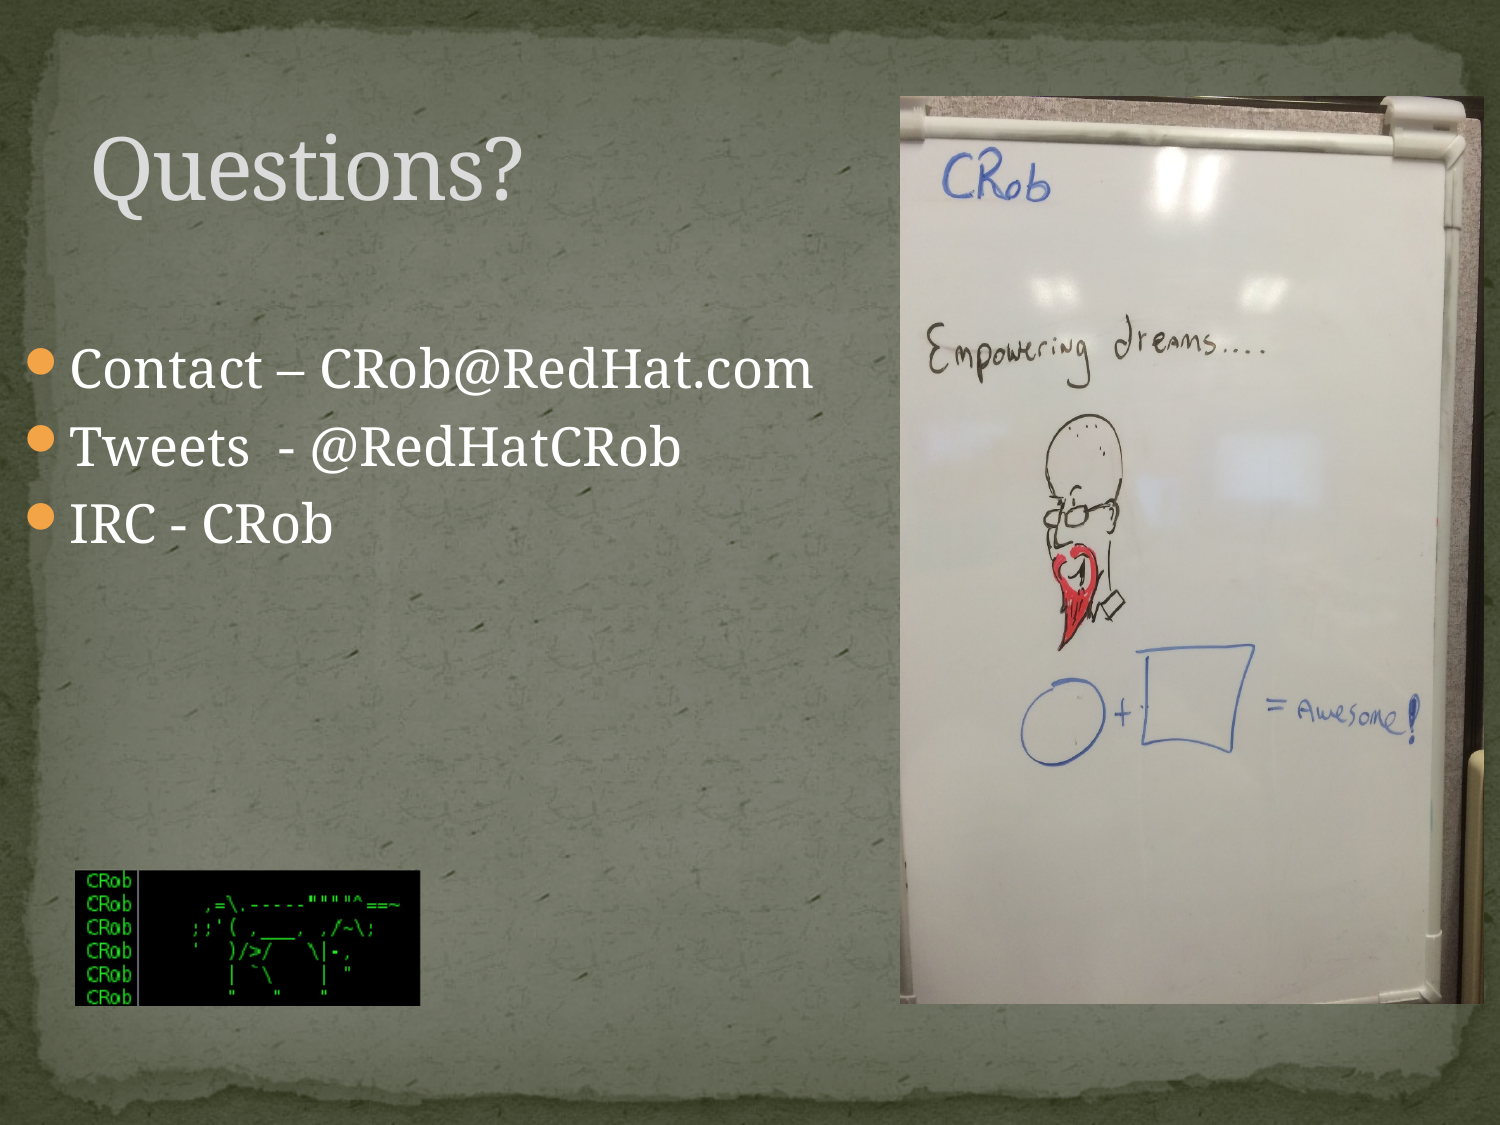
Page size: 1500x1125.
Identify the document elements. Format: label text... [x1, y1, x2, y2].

picture [0, 0, 1500, 1125]
list Contact – CRob@RedHat.com Tweets - @RedHatCRob IRC - CRob [8, 249, 900, 1000]
title Questions? [75, 24, 1425, 225]
